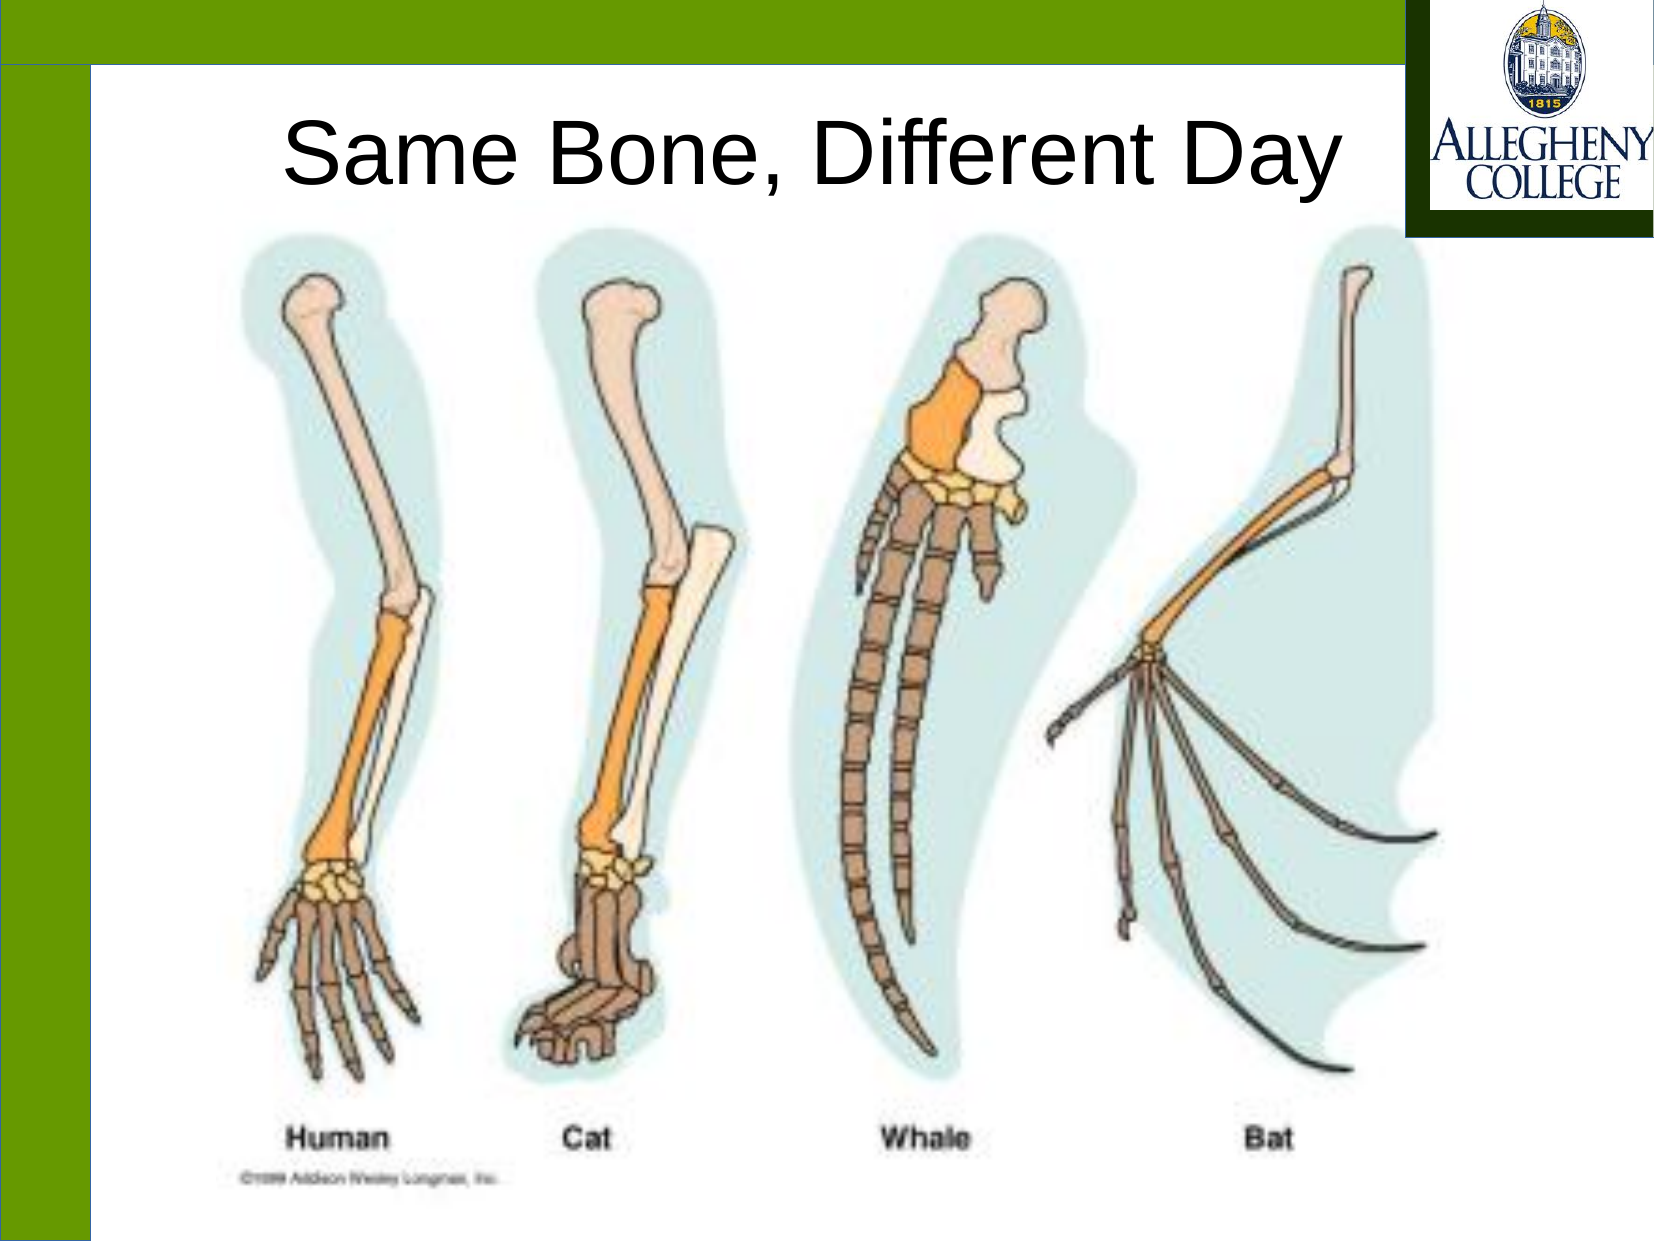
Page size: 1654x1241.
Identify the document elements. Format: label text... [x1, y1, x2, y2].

picture [216, 257, 1472, 1212]
text_box [0, 0, 1654, 1241]
title Same Bone, Different Day [112, 65, 1515, 257]
picture [1430, 0, 1654, 210]
